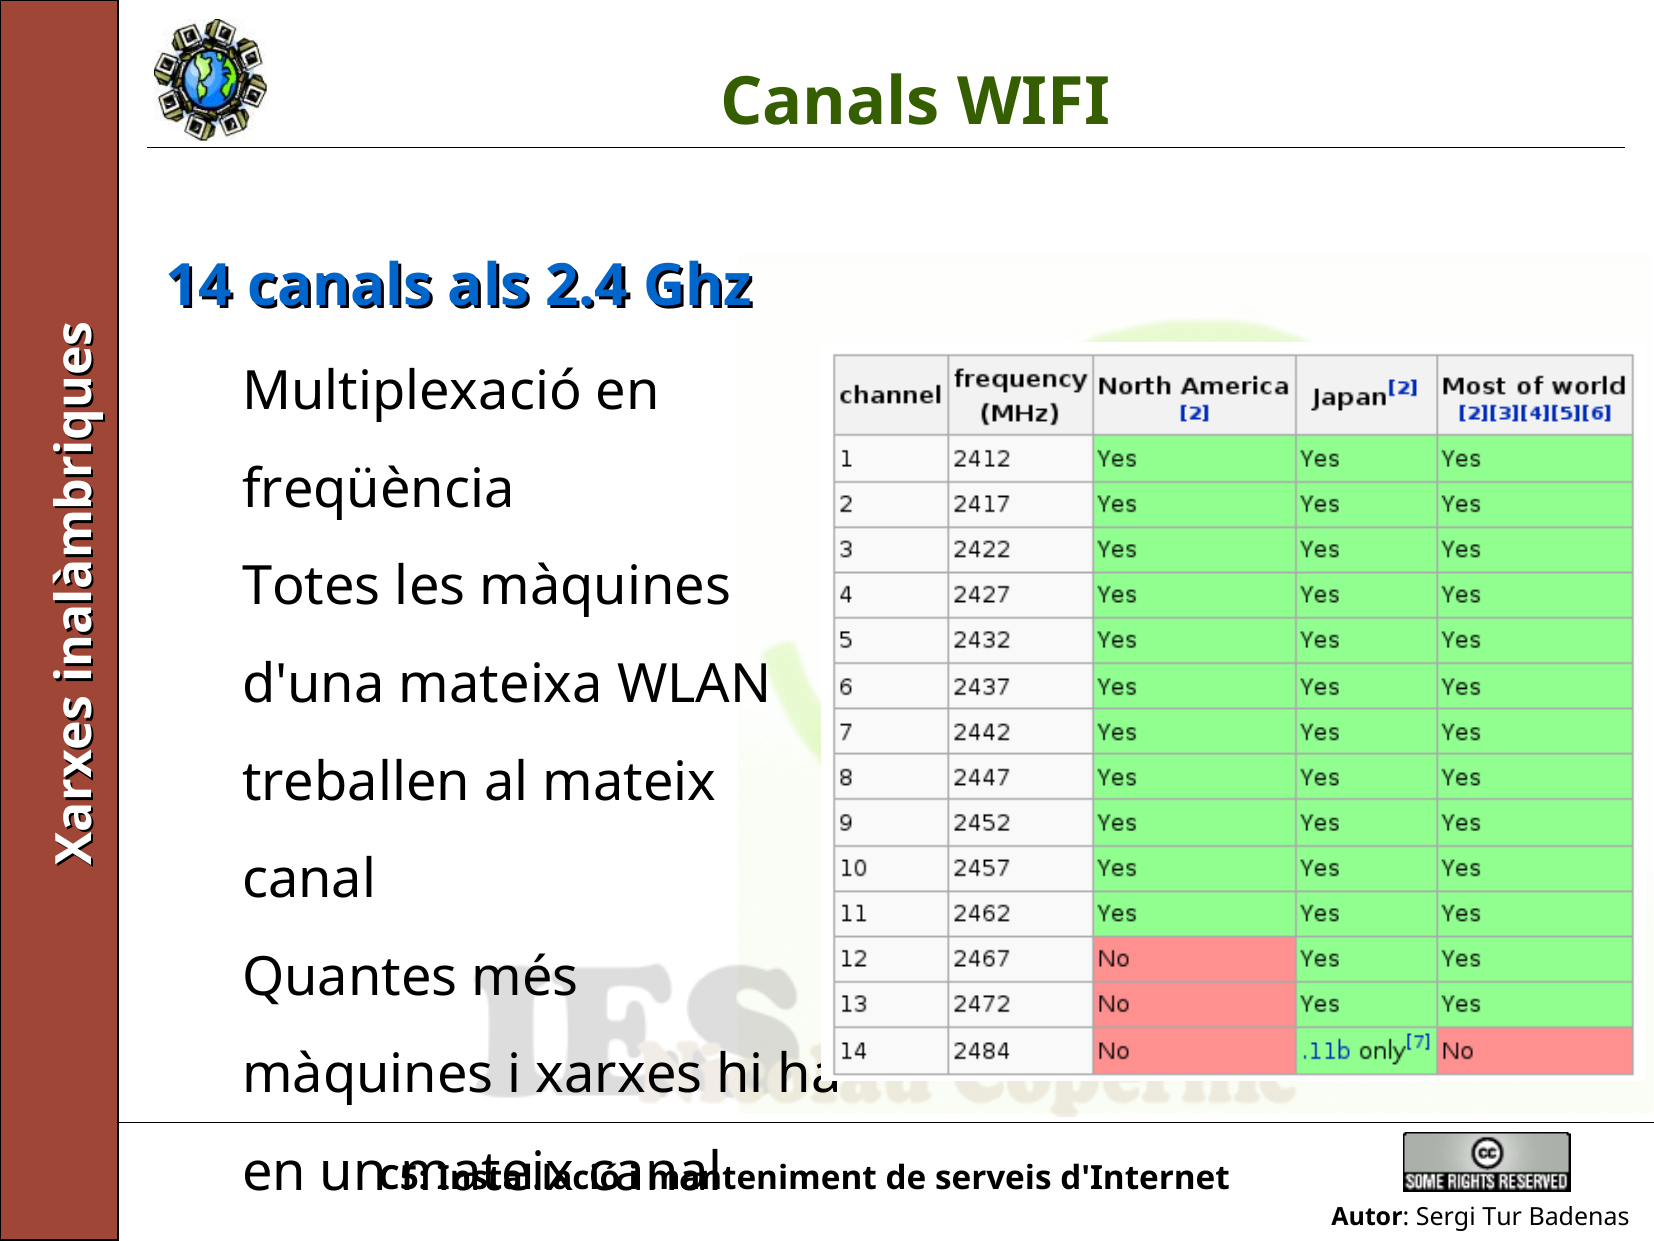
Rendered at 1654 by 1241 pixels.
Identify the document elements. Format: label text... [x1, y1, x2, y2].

picture [1403, 1132, 1571, 1192]
picture [154, 19, 268, 142]
list 14 canals als 2.4 Ghz Multiplexació en freqüència Totes les màquines d'una mateixa WLAN treballen al mateix canal Quantes més màquines i xarxes hi ha en un mateix canal pitjor. [147, 242, 1636, 1086]
picture [466, 252, 1654, 1117]
title Canals WIFI [171, 56, 1654, 141]
